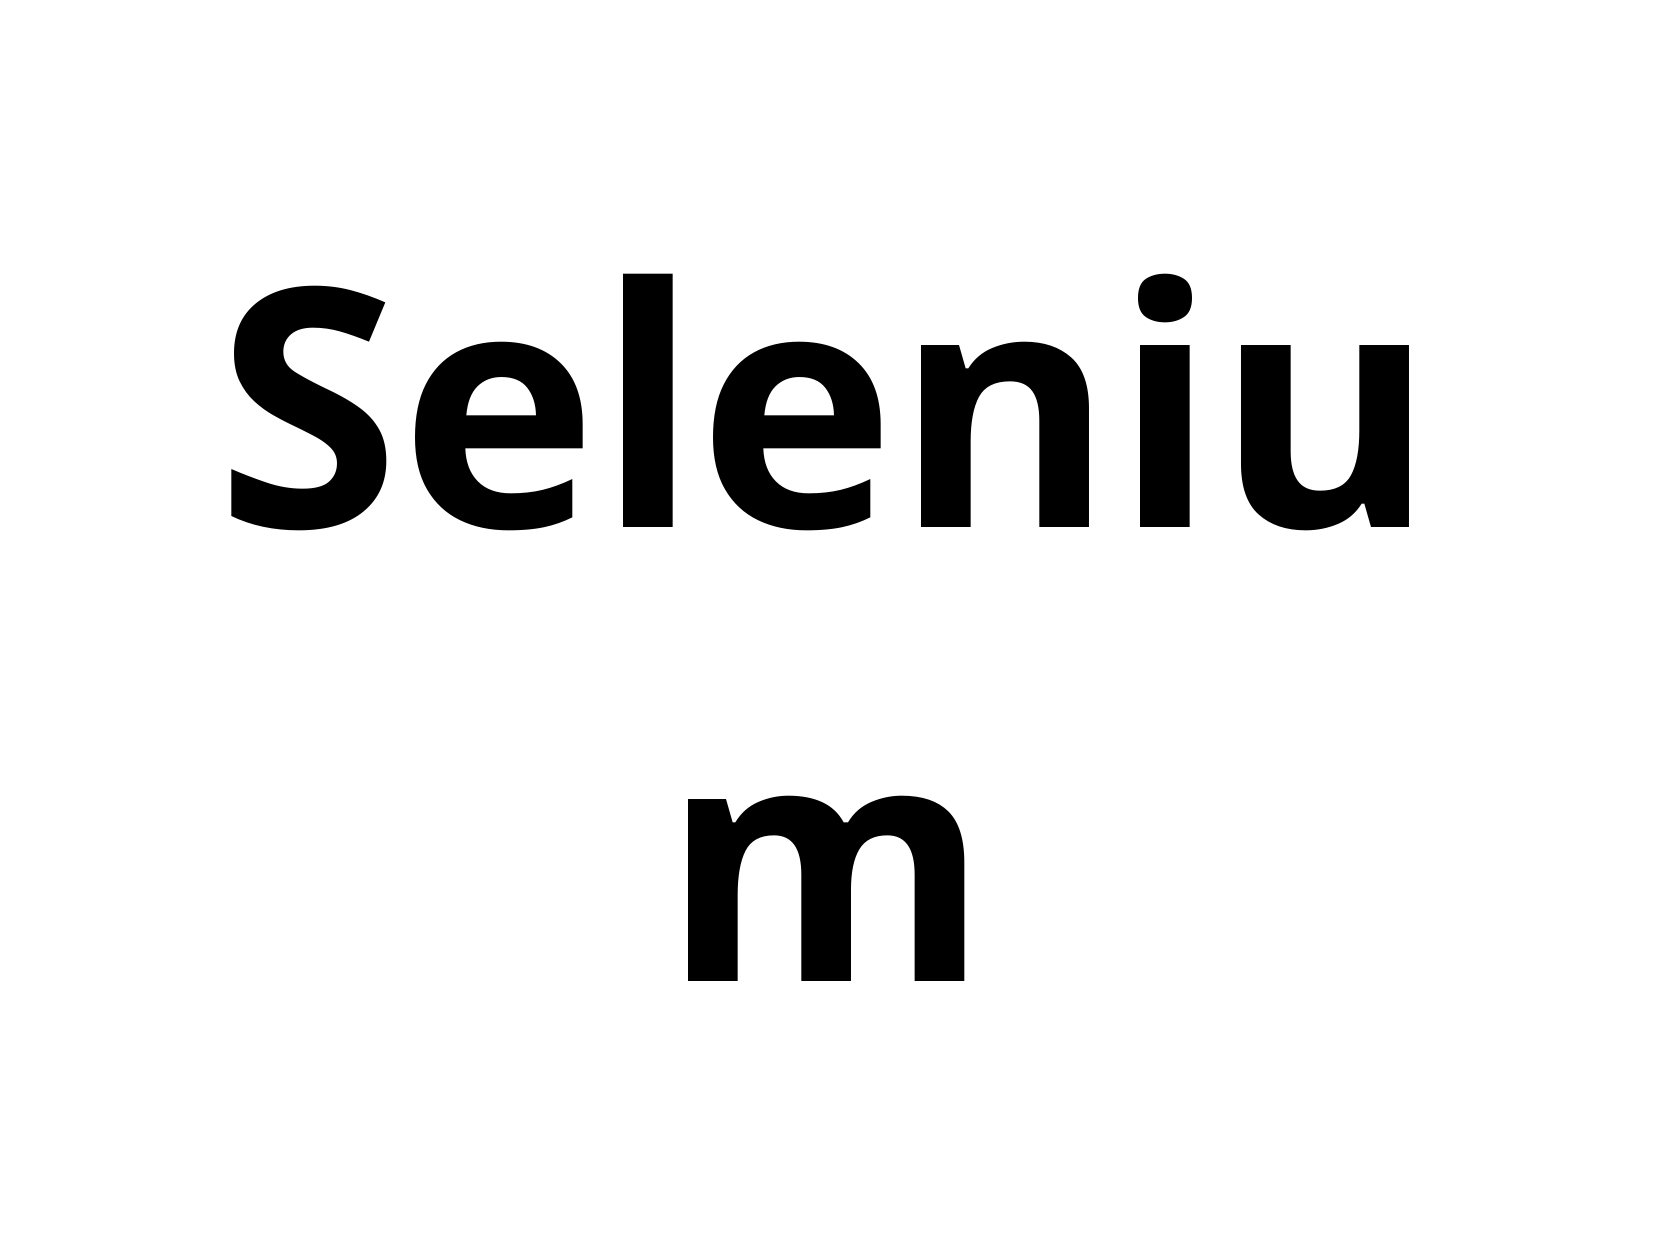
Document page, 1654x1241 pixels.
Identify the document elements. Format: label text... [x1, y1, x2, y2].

title Selenium [82, 49, 1571, 1201]
